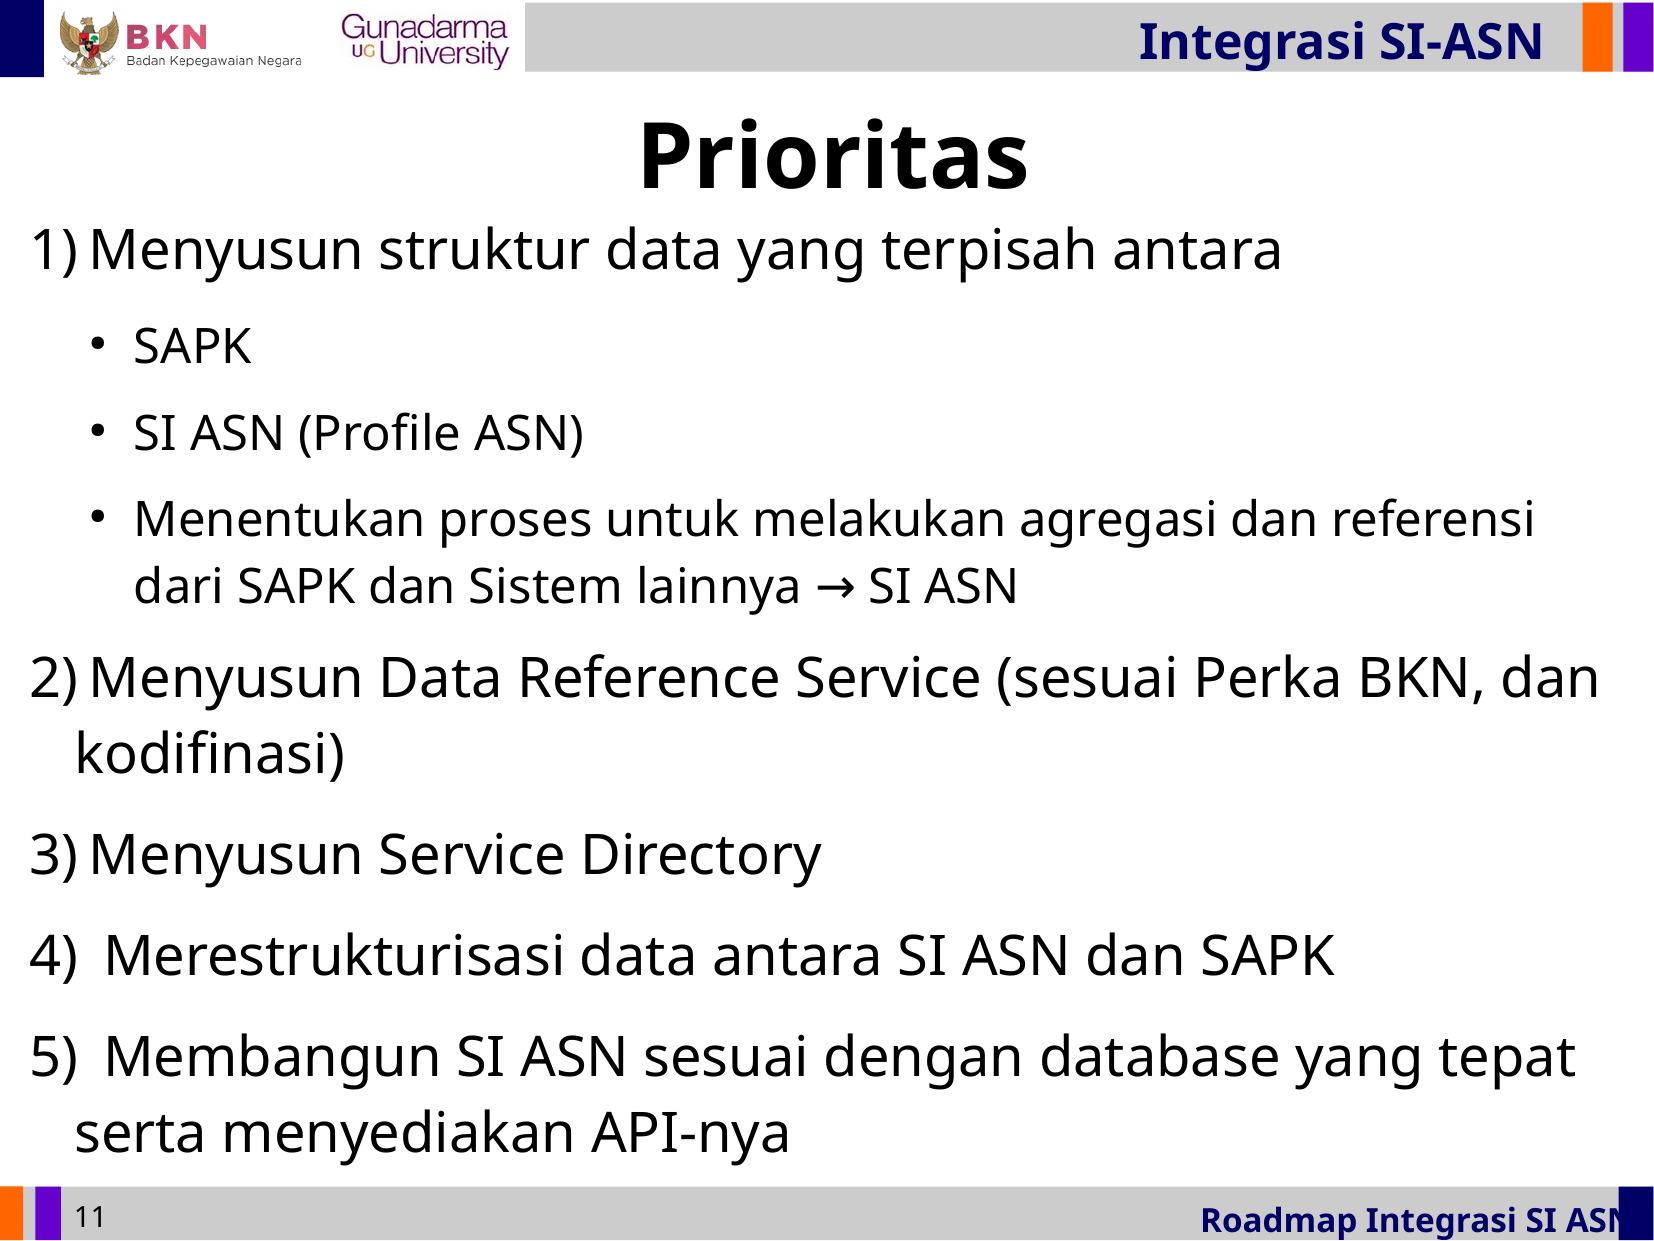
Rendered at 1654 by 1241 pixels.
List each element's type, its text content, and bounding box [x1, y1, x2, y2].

list Menyusun struktur data yang terpisah antara SAPK SI ASN (Profile ASN) Menentukan proses untuk melakukan agregasi dan referensi dari SAPK dan Sistem lainnya → SI ASN Menyusun Data Reference Service (sesuai Perka BKN, dan kodifinasi) Menyusun Service Directory Merestrukturisasi data antara SI ASN dan SAPK Membangun SI ASN sesuai dengan database yang tepat serta menyediakan API-nya [14, 210, 1630, 1176]
picture [60, 11, 301, 75]
title Prioritas [77, 90, 1591, 210]
picture [340, 0, 510, 70]
